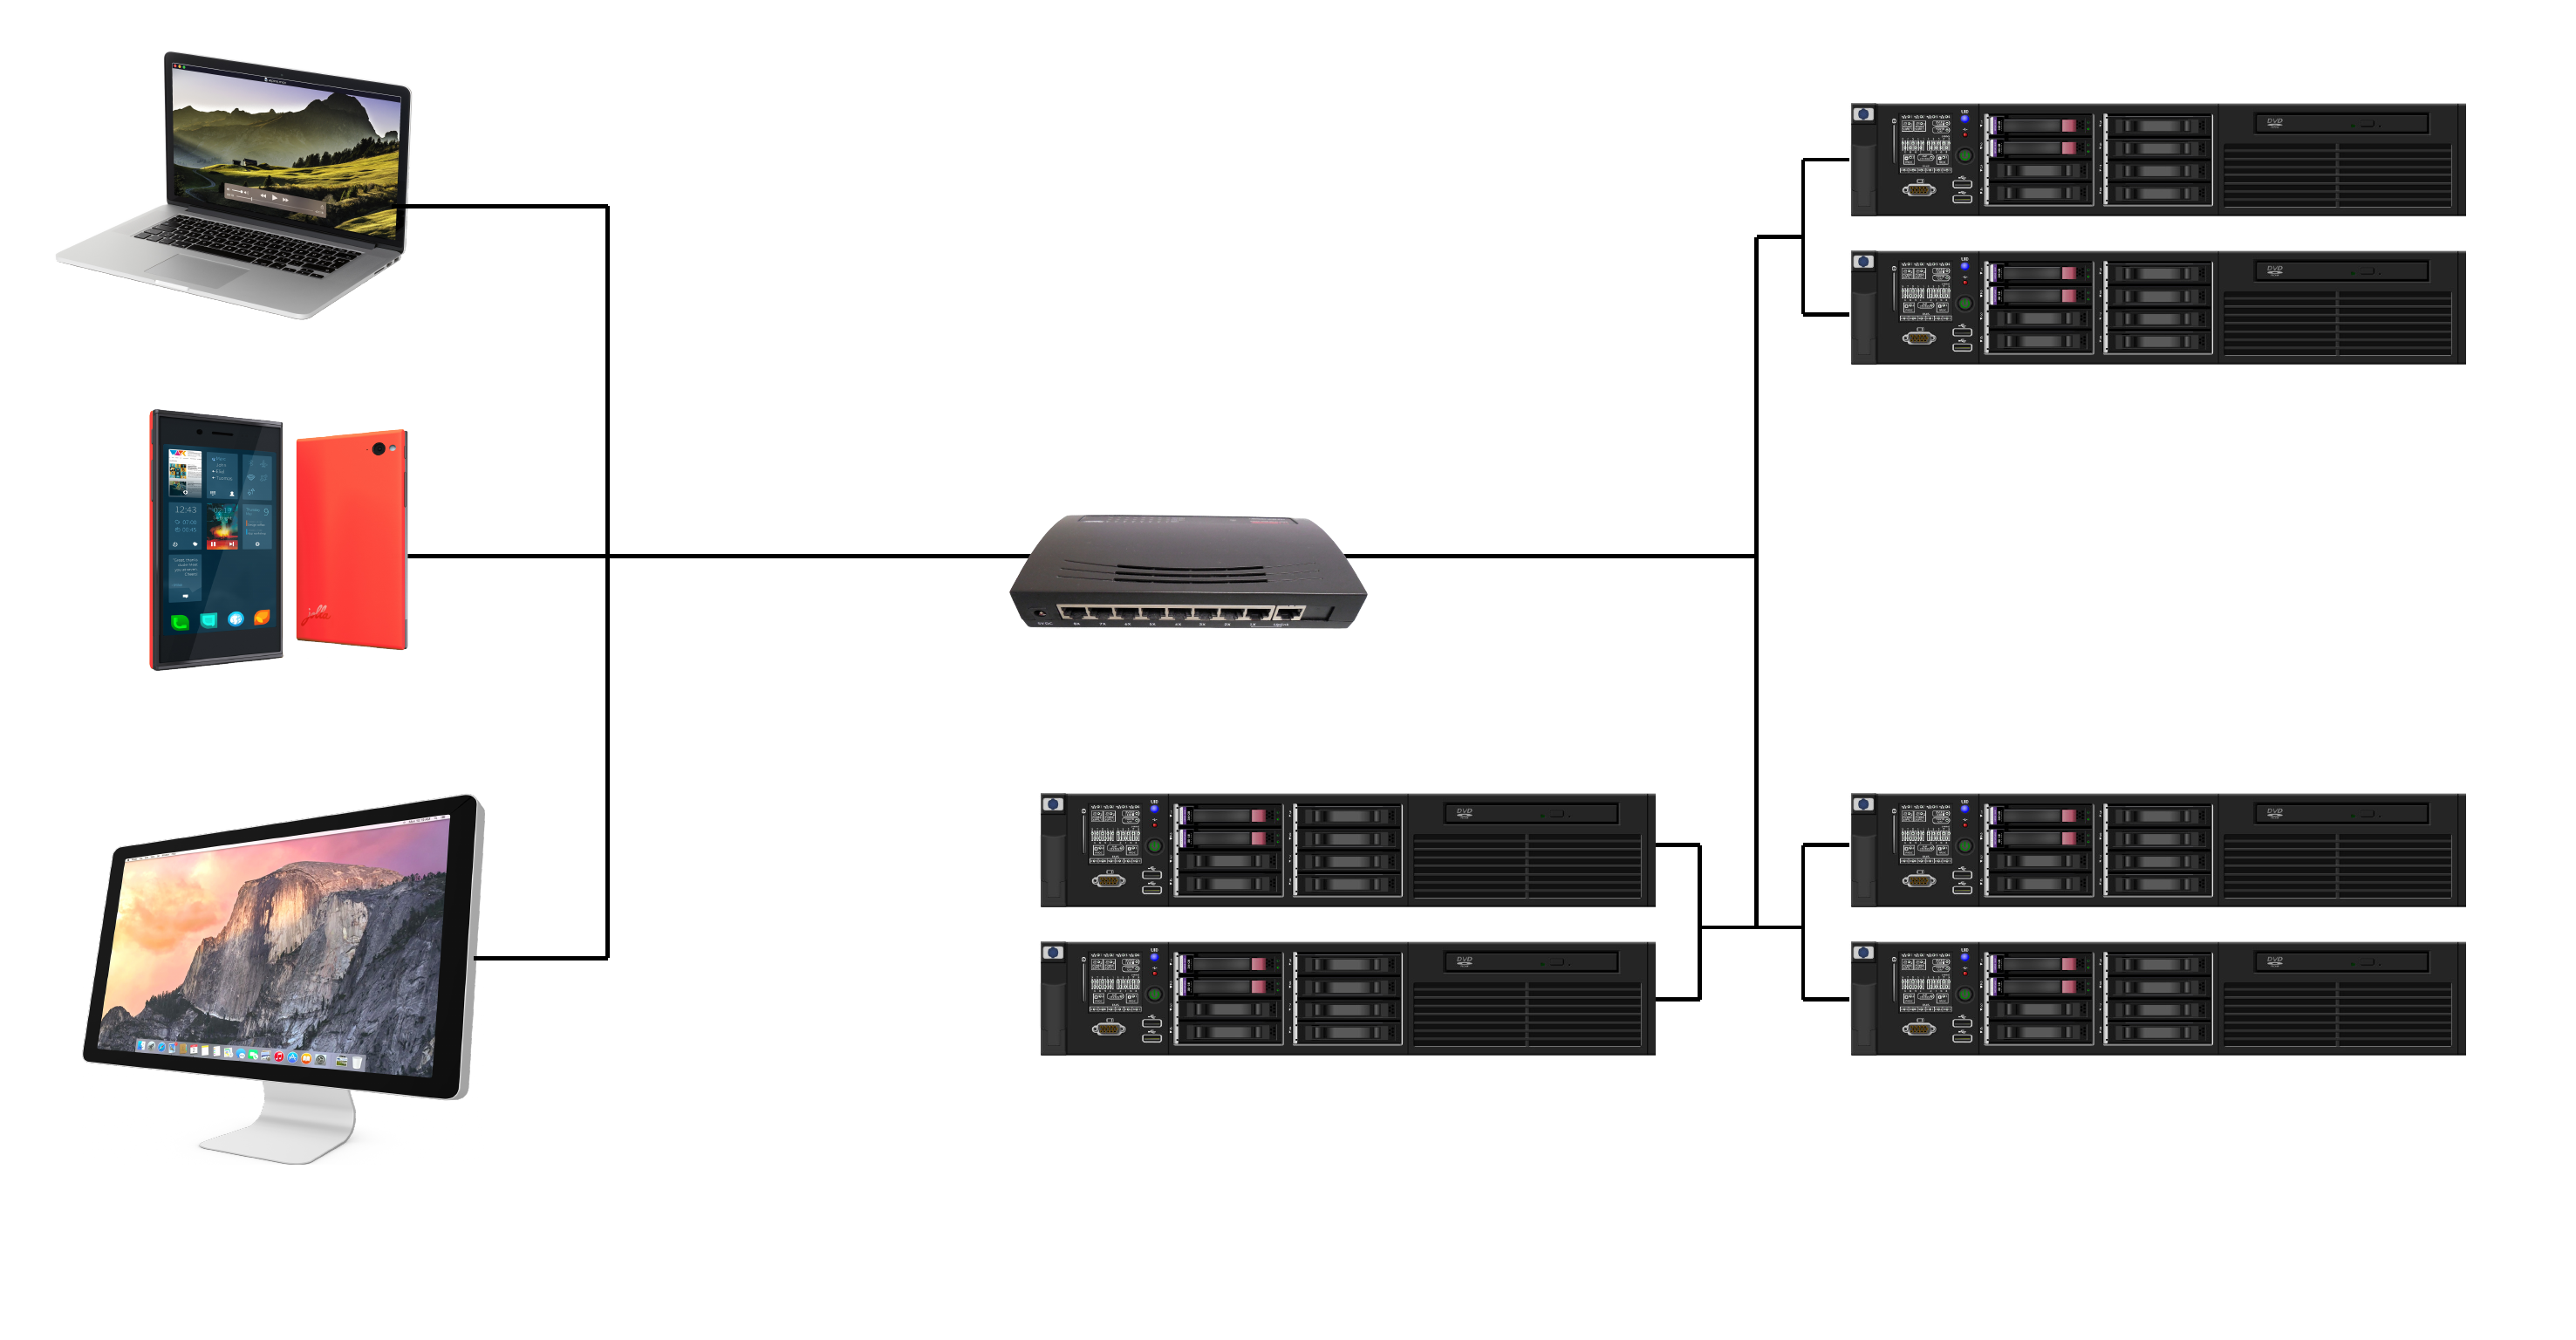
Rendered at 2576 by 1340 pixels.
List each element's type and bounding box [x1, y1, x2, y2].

picture [1849, 941, 2466, 1056]
picture [1849, 250, 2466, 365]
picture [1039, 941, 1656, 1056]
picture [1849, 793, 2466, 907]
picture [54, 51, 504, 345]
picture [1039, 793, 1656, 907]
picture [82, 793, 485, 1165]
picture [1009, 515, 1368, 629]
picture [1849, 103, 2466, 217]
picture [149, 409, 409, 671]
